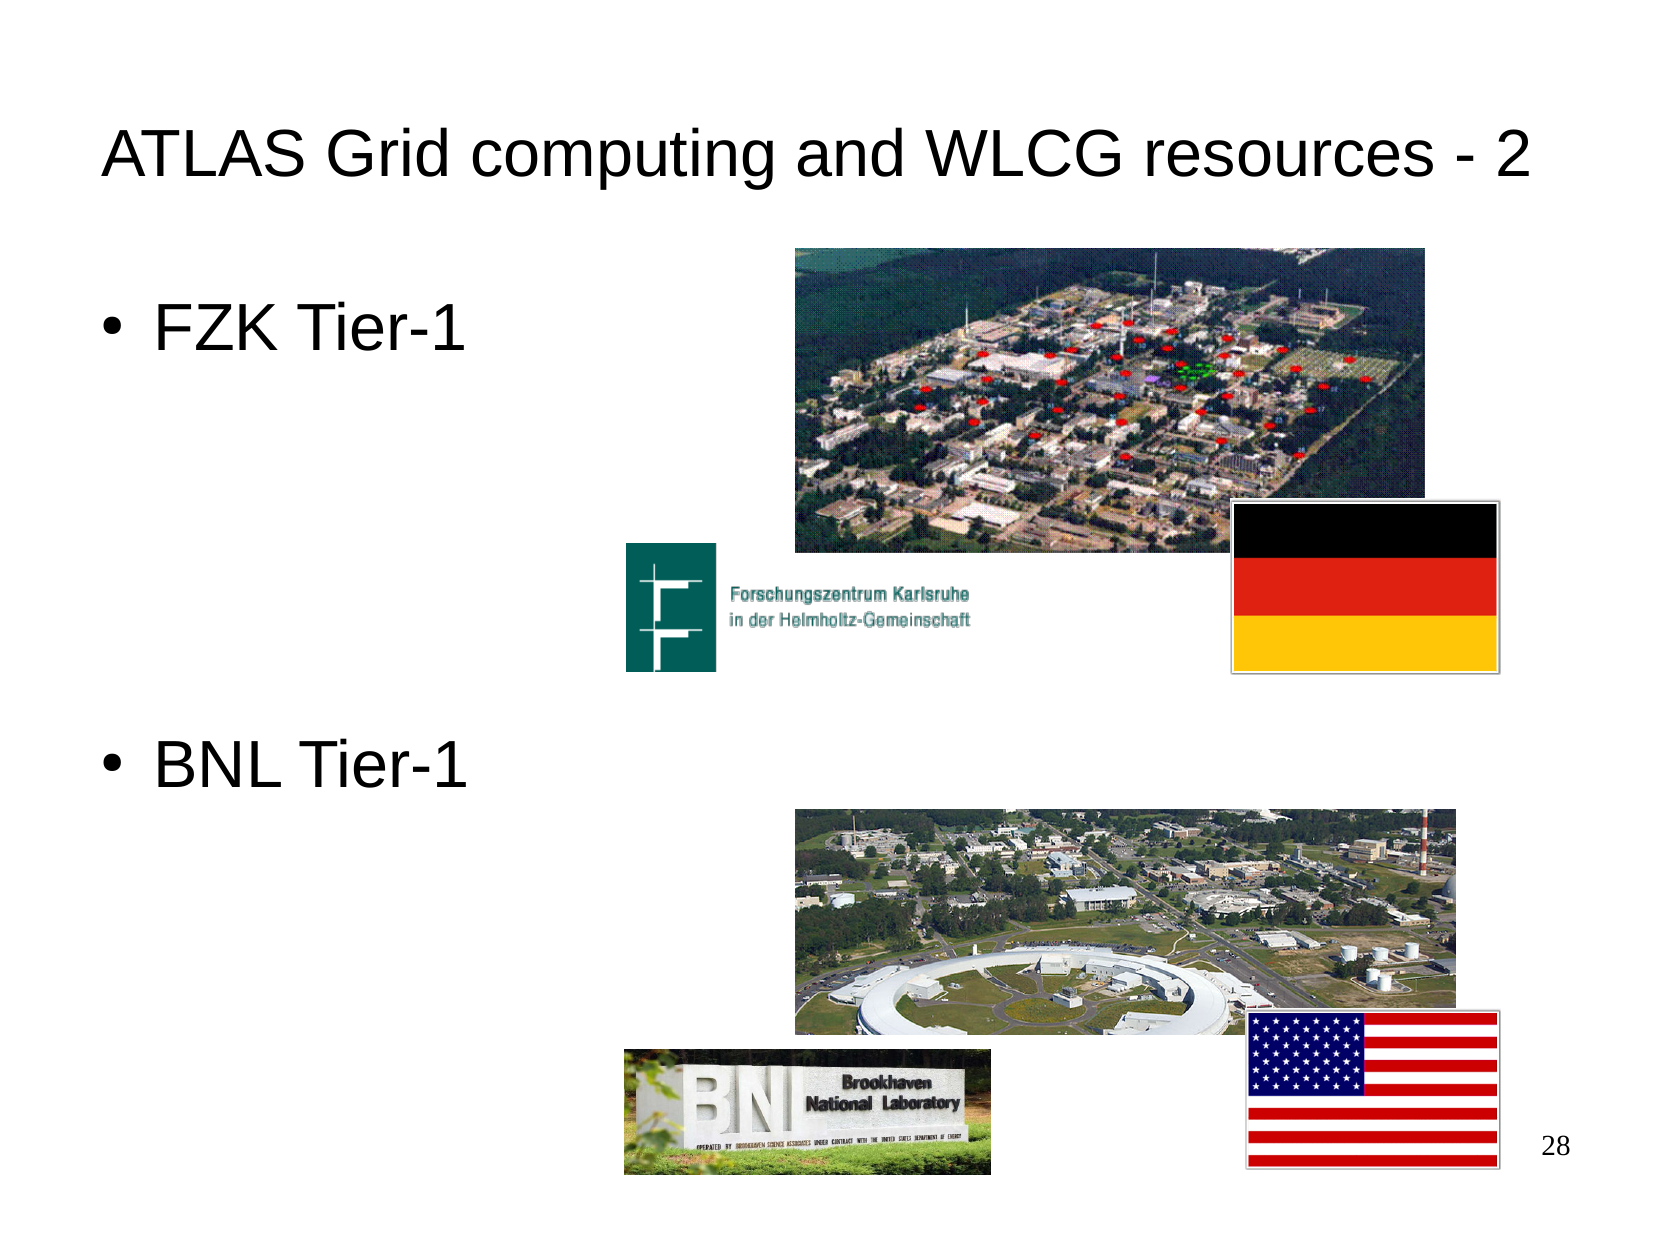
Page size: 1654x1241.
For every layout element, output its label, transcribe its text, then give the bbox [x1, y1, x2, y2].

title ATLAS Grid computing and WLCG resources - 2 [82, 49, 1571, 257]
list FZK Tier-1 [82, 290, 1571, 727]
picture [626, 248, 1501, 676]
list BNL Tier-1 [82, 727, 1571, 1188]
